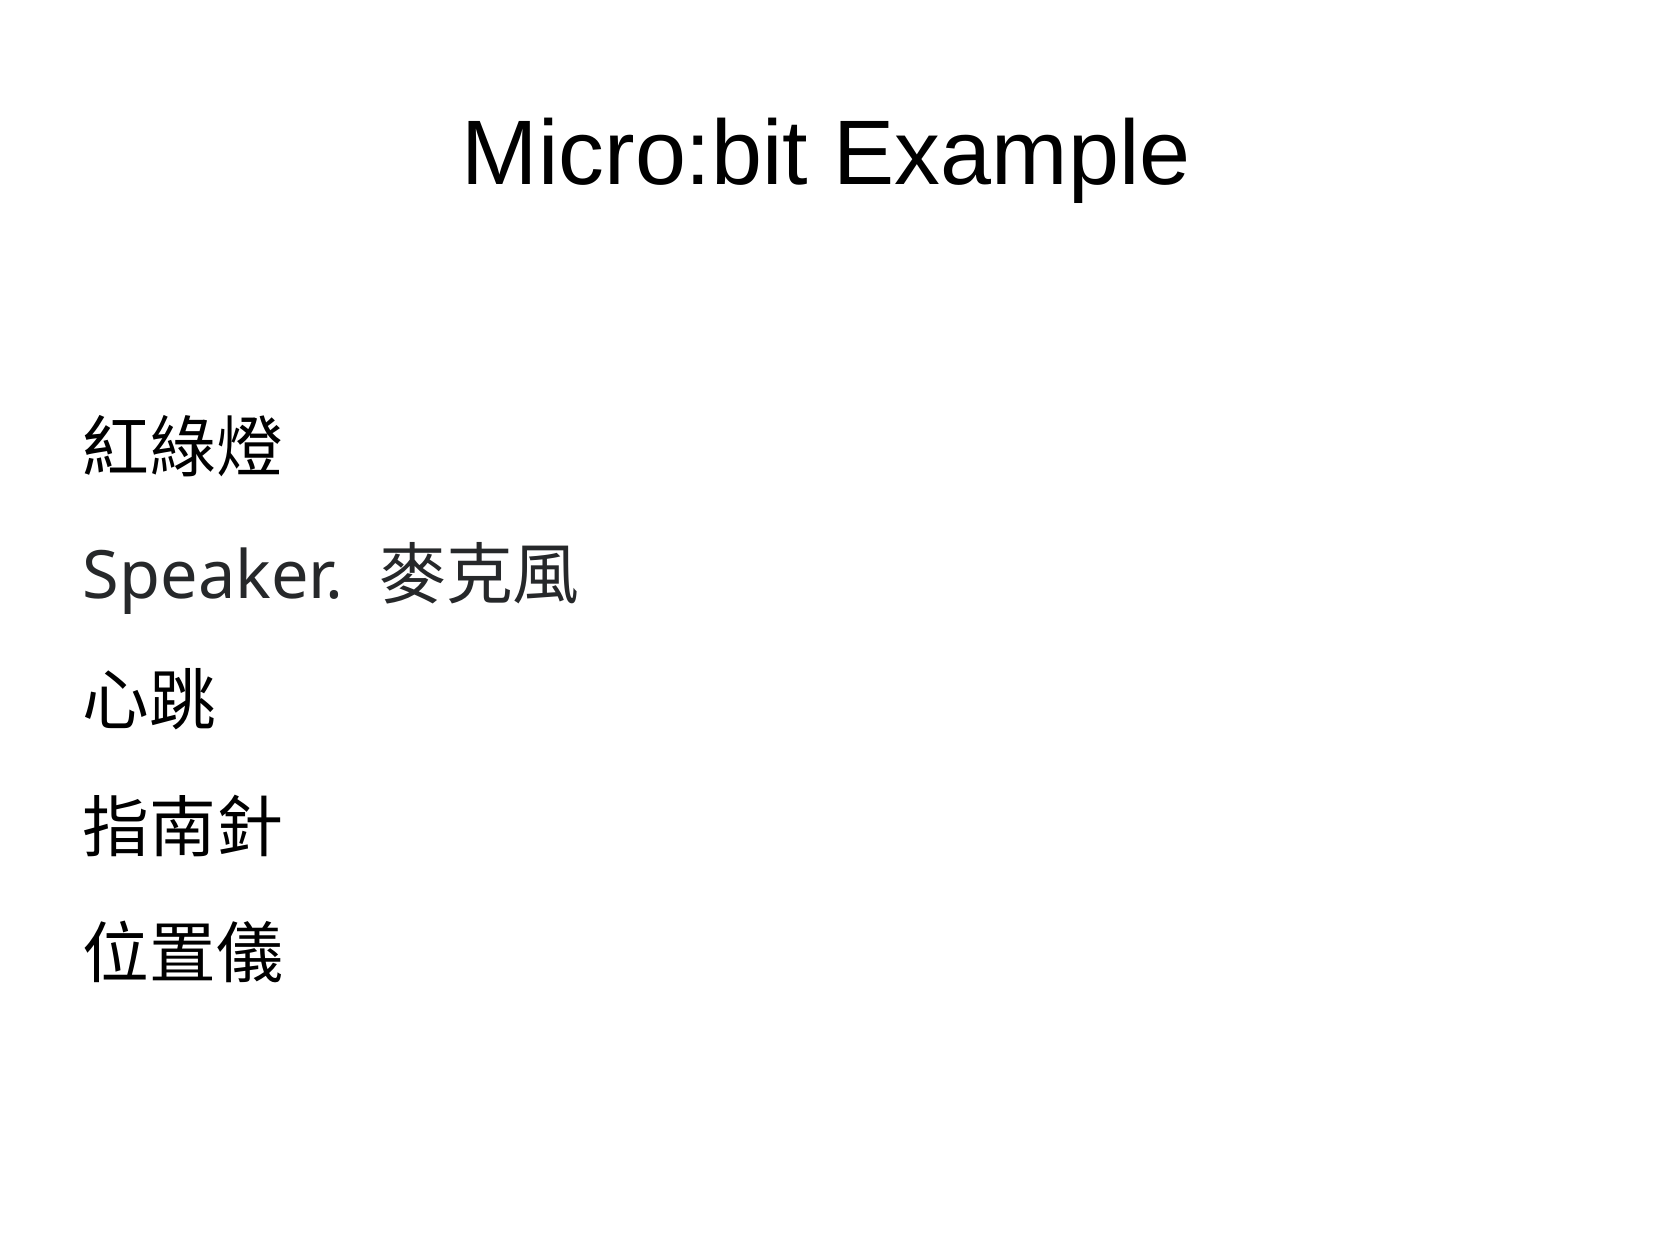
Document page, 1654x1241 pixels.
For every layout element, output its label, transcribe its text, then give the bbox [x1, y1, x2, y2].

title Micro:bit Example [82, 49, 1571, 257]
list 紅綠燈 Speaker. 麥克風 心跳 指南針 位置儀 [82, 290, 1571, 1190]
